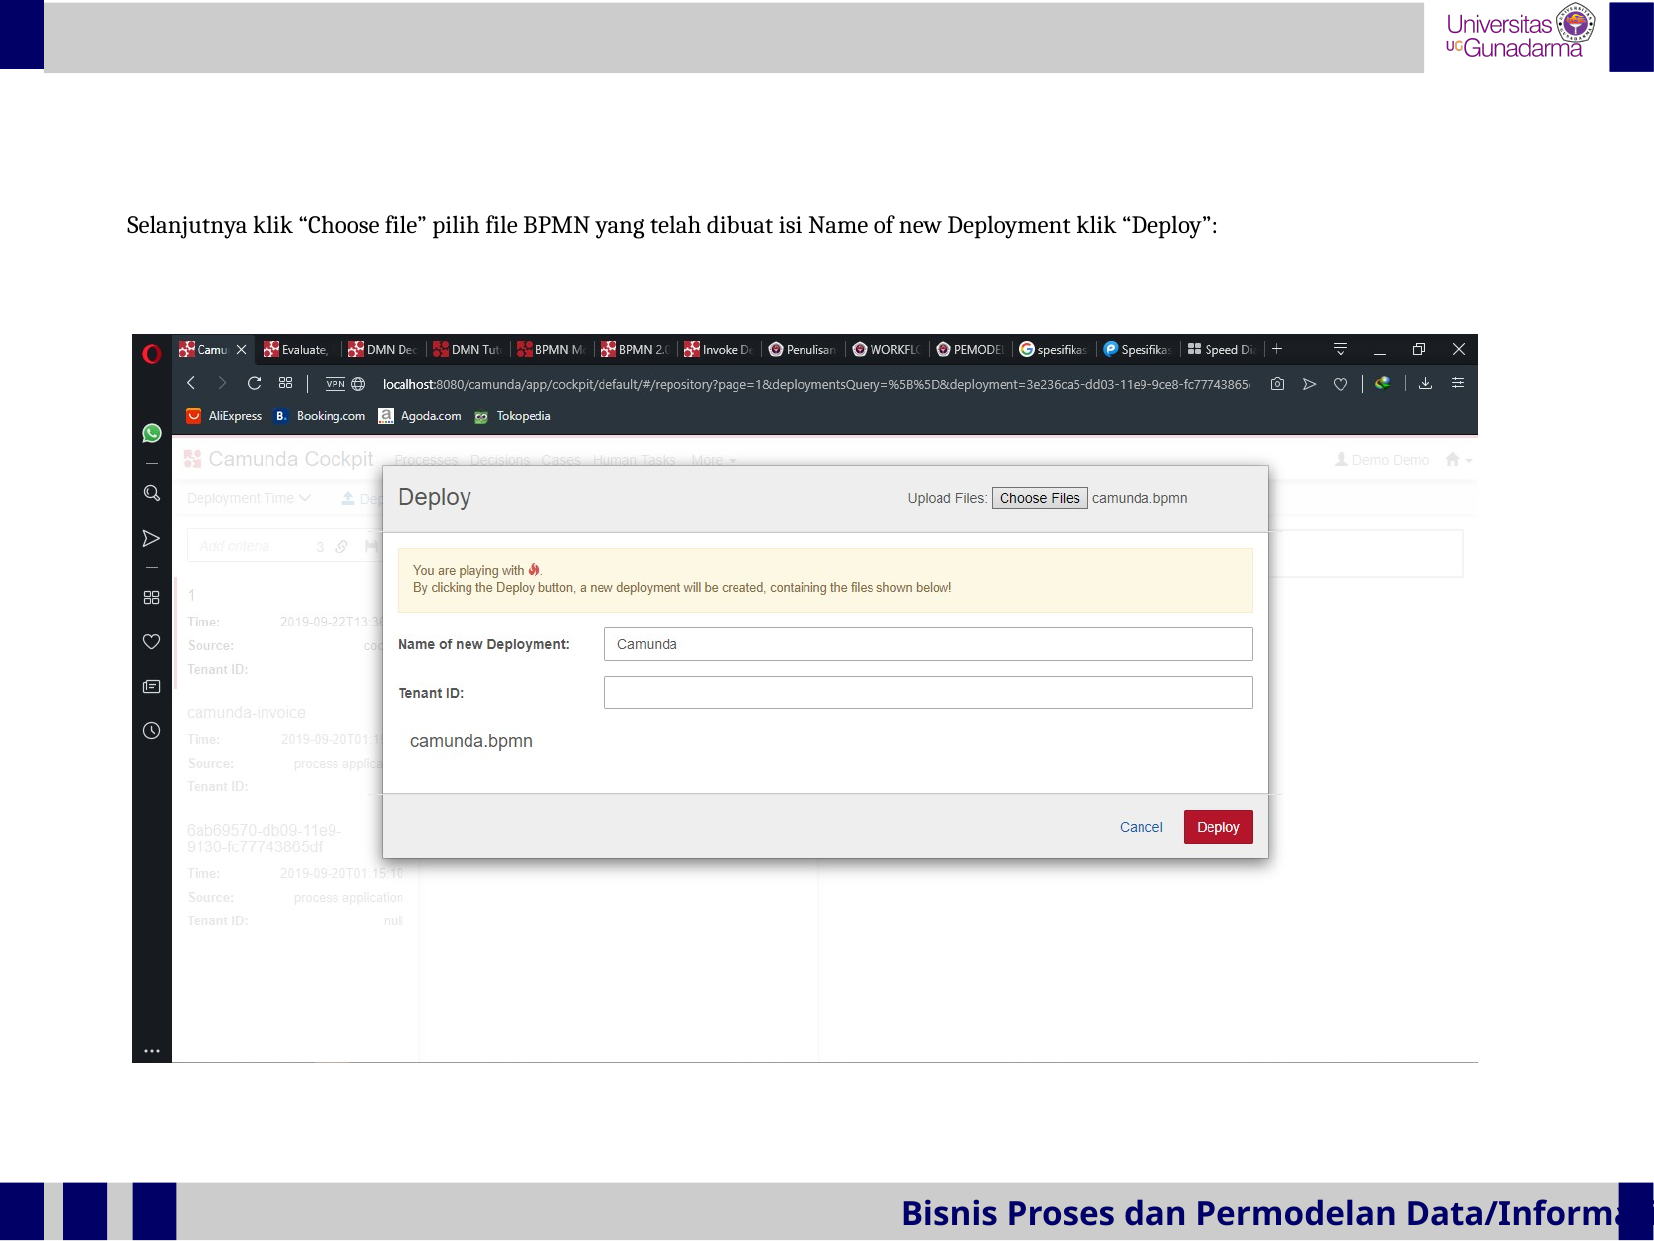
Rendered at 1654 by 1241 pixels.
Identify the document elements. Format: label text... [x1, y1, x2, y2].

picture [132, 334, 1478, 1063]
list Selanjutnya klik “Choose file” pilih file BPMN yang telah dibuat isi Name of new Deployment klik “Deploy”: [14, 210, 1630, 1171]
picture [1437, 2, 1610, 62]
